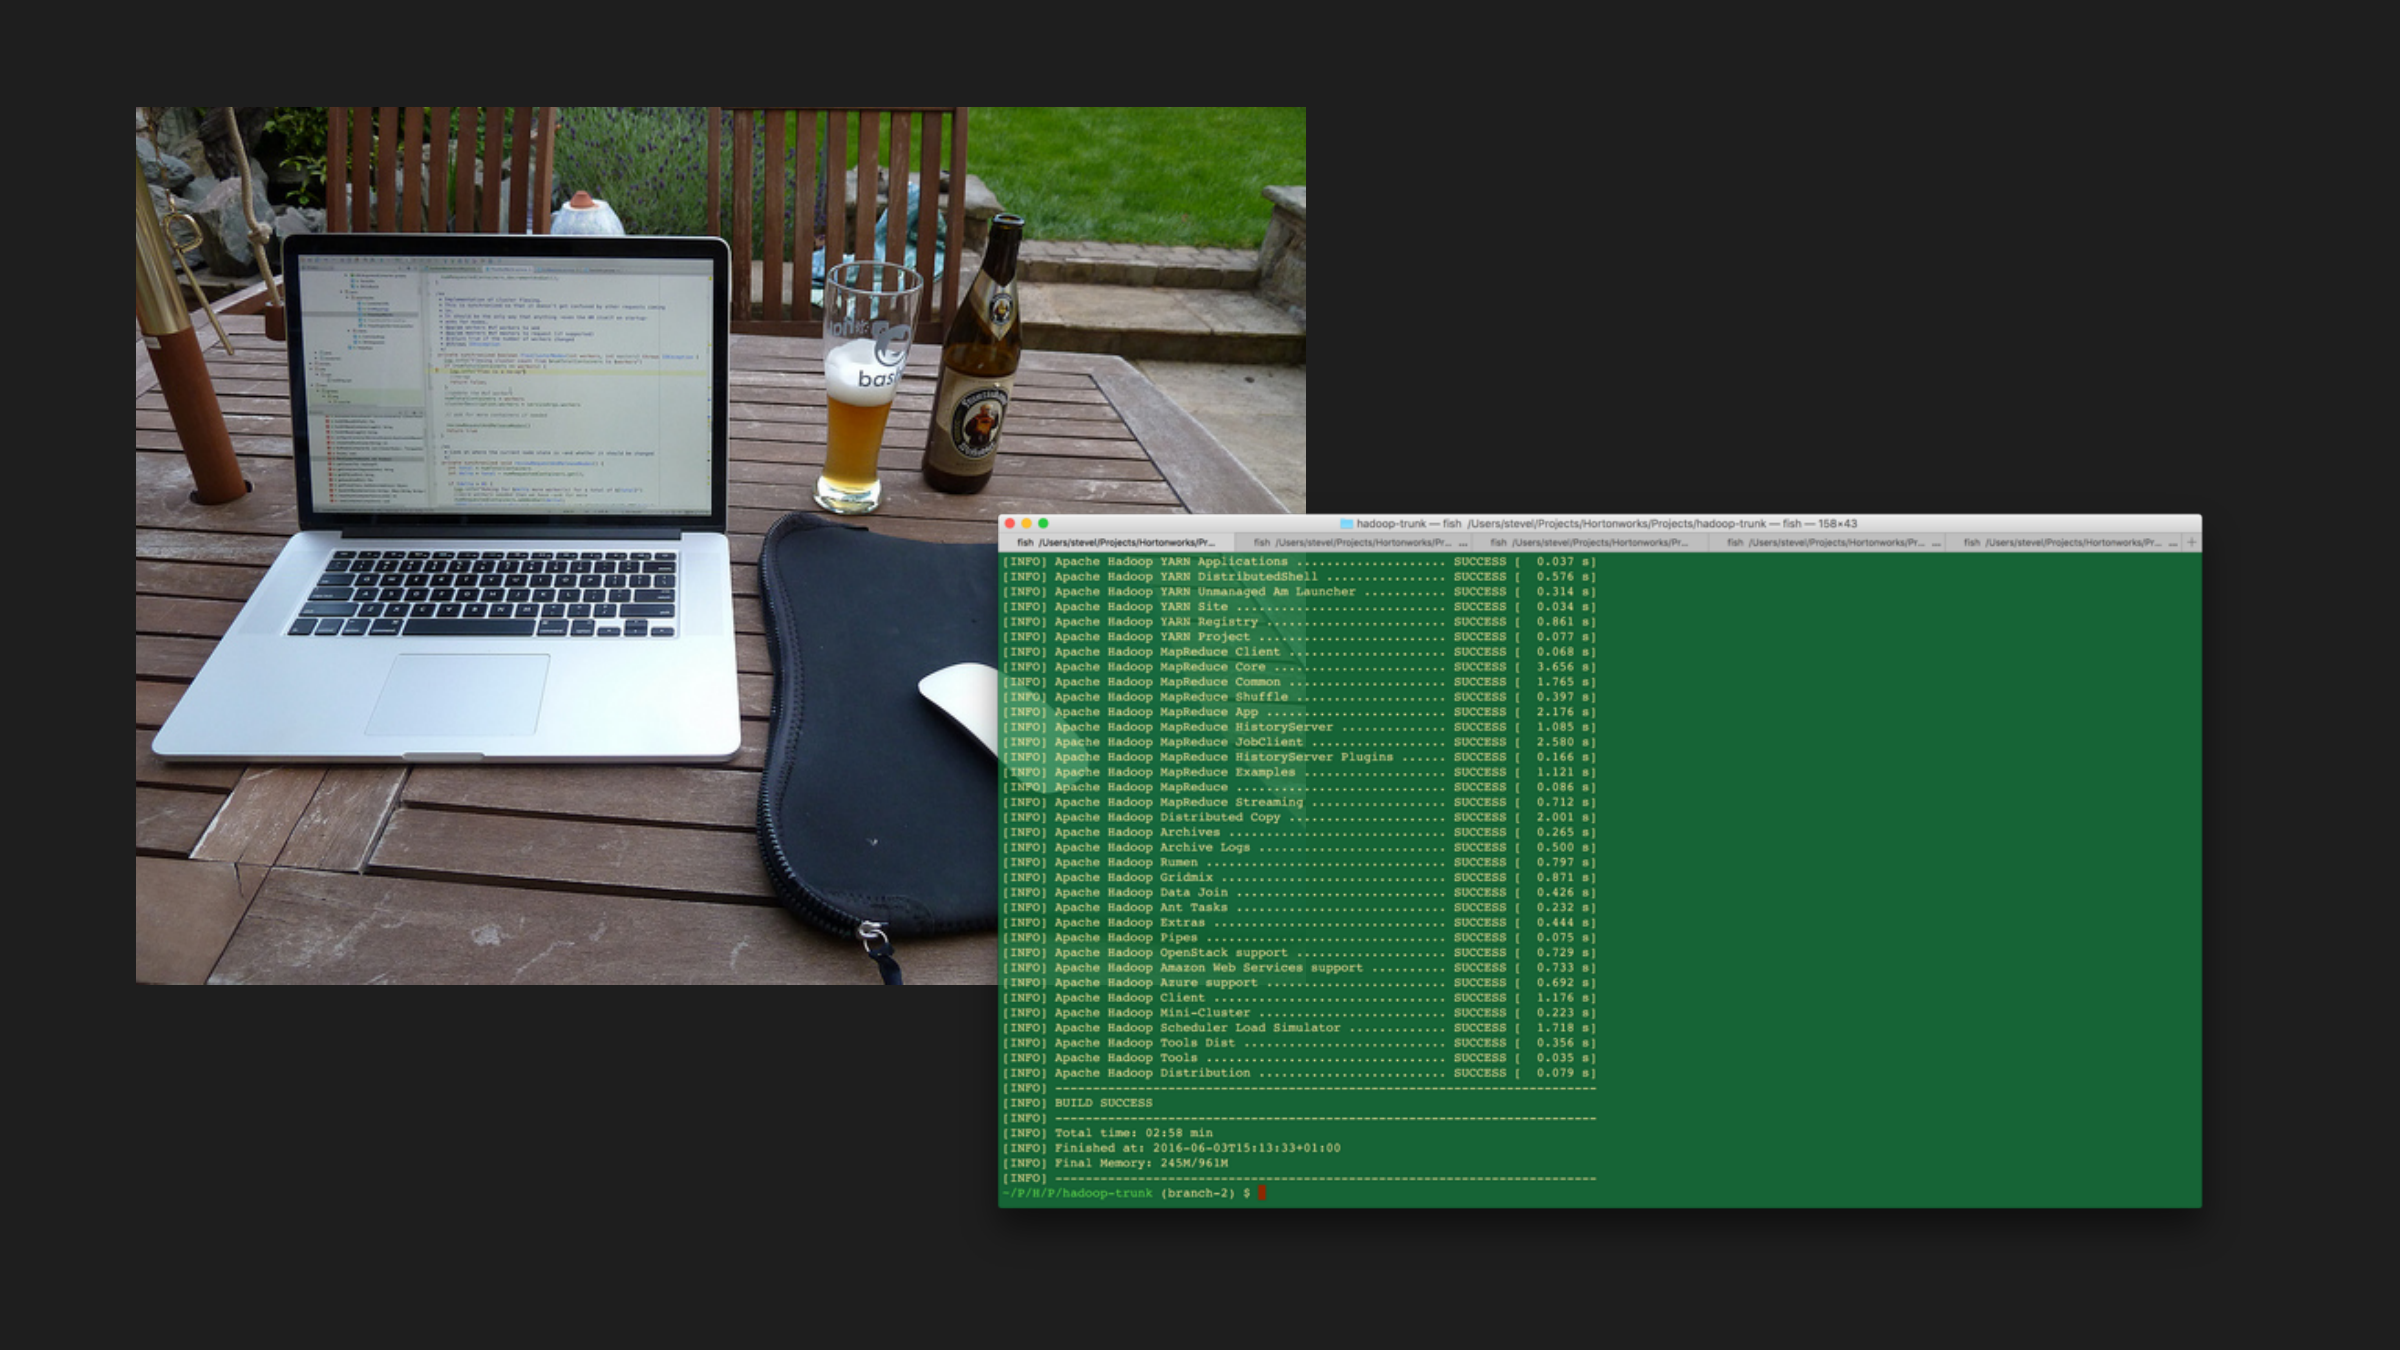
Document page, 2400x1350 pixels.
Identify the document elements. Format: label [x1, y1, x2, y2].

picture [136, 107, 2250, 1277]
